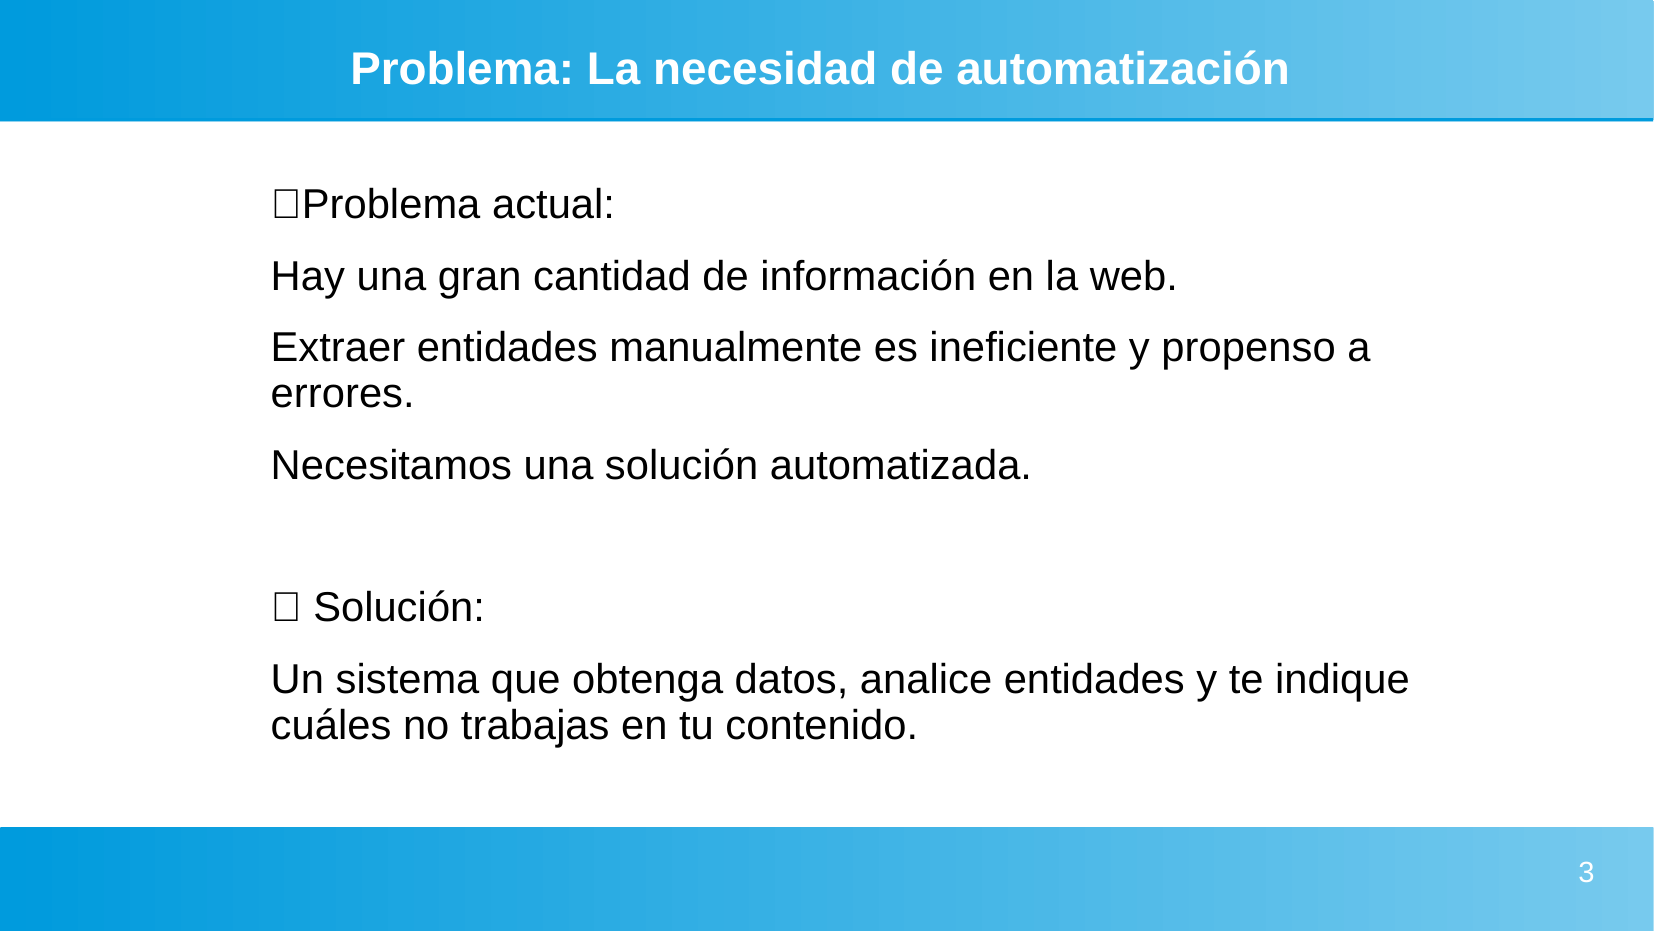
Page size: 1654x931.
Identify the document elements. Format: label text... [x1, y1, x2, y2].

text_box ❌Problema actual: Hay una gran cantidad de información en la web. Extraer entidades manualmente es ineficiente y propenso a errores. Necesitamos una solución automatizada. ✅ Solución: Un sistema que obtenga datos, analice entidades y te indique cuáles no trabajas en tu contenido. [255, 173, 1439, 794]
title Problema: La necesidad de automatización [59, 29, 1595, 108]
